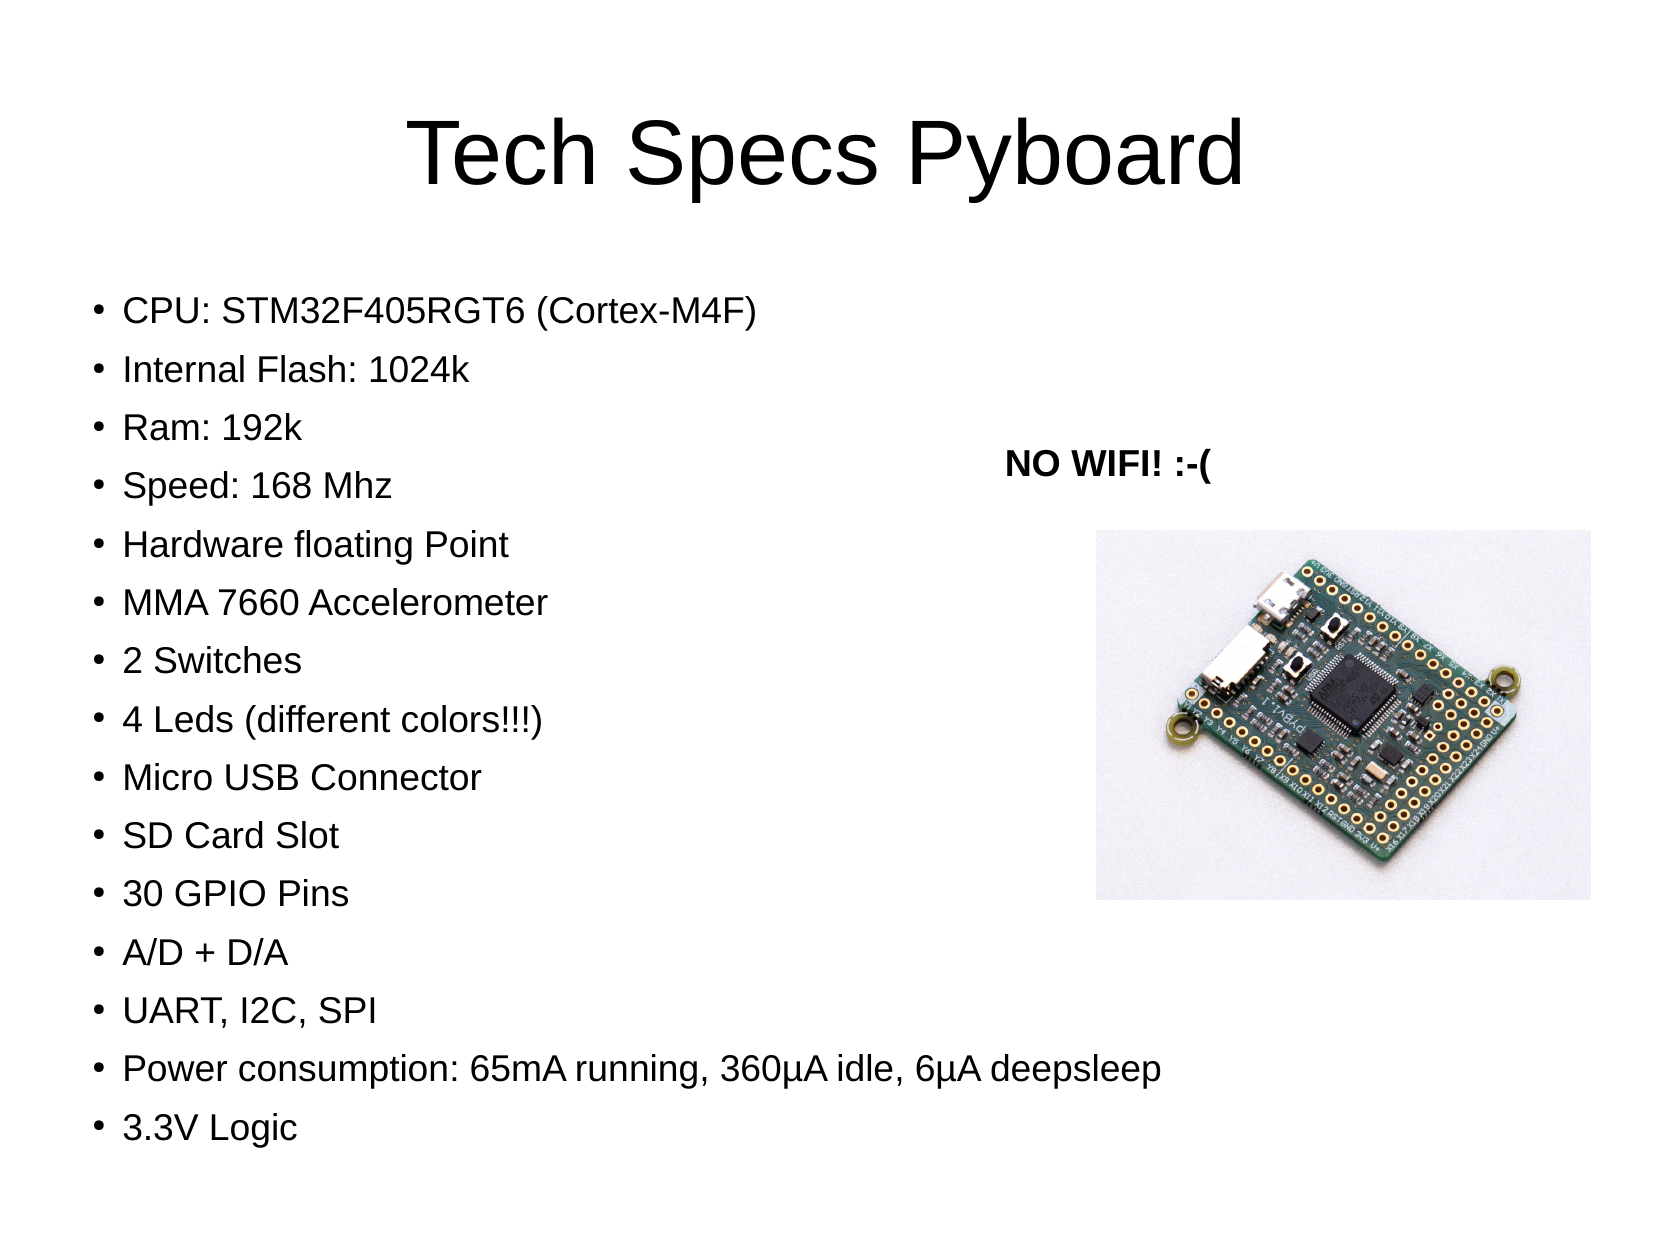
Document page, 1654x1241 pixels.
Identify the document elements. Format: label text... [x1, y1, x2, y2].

list CPU: STM32F405RGT6 (Cortex-M4F) Internal Flash: 1024k Ram: 192k Speed: 168 Mhz Hardware floating Point MMA 7660 Accelerometer 2 Switches 4 Leds (different colors!!!) Micro USB Connector SD Card Slot 30 GPIO Pins A/D + D/A UART, I2C, SPI Power consumption: 65mA running, 360µA idle, 6µA deepsleep 3.3V Logic [82, 290, 1571, 1156]
text_box NO WIFI! :-( [990, 435, 1606, 492]
picture [1096, 530, 1591, 901]
title Tech Specs Pyboard [82, 49, 1571, 257]
